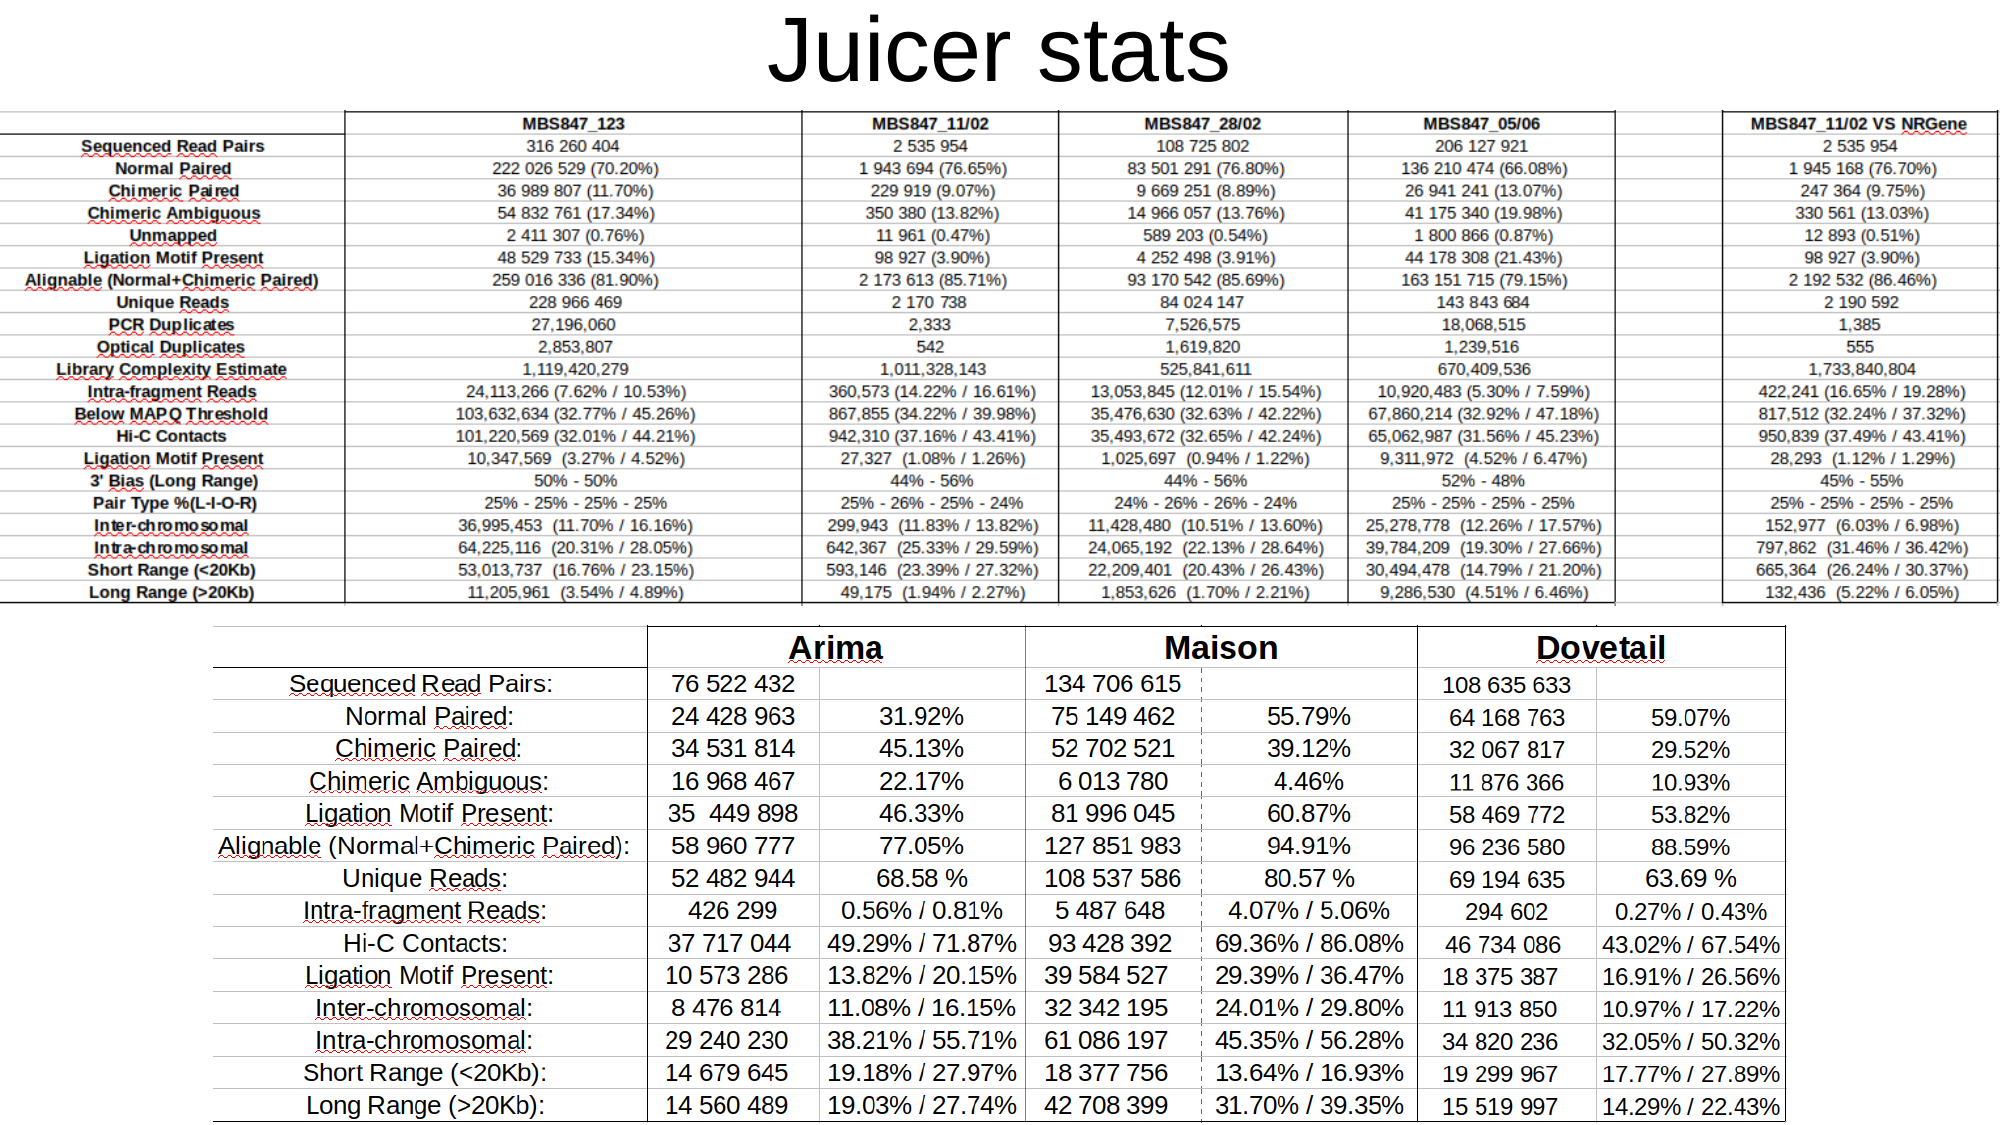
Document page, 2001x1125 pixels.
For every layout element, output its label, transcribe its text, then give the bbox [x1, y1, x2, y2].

picture [0, 110, 2000, 606]
title Juicer stats [99, 0, 1900, 110]
picture [213, 625, 1787, 1123]
